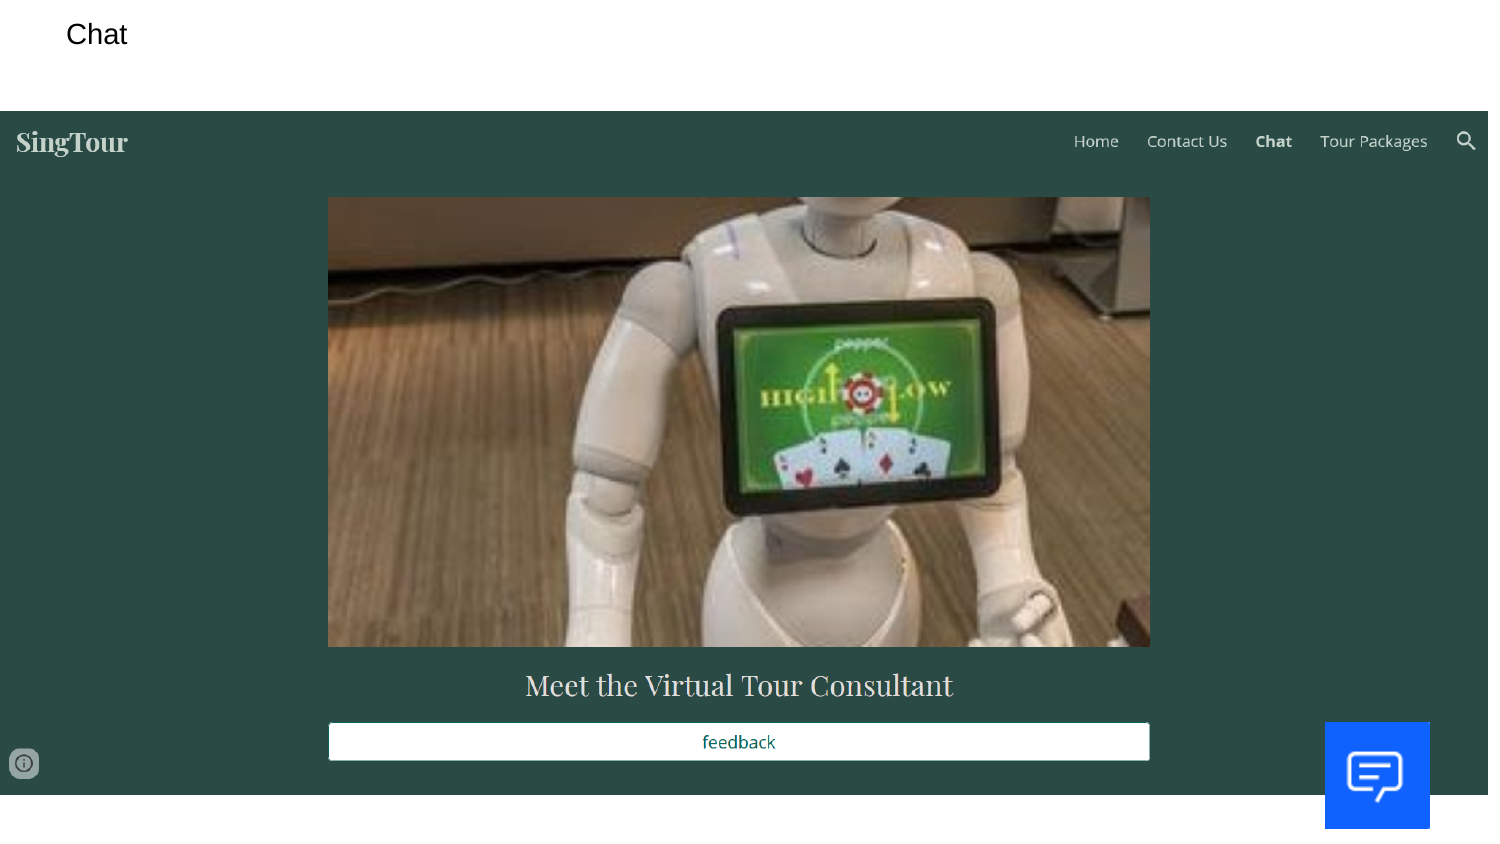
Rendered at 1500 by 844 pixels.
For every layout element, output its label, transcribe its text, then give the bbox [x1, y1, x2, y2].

picture [0, 111, 1488, 829]
title Chat [51, 0, 1449, 105]
